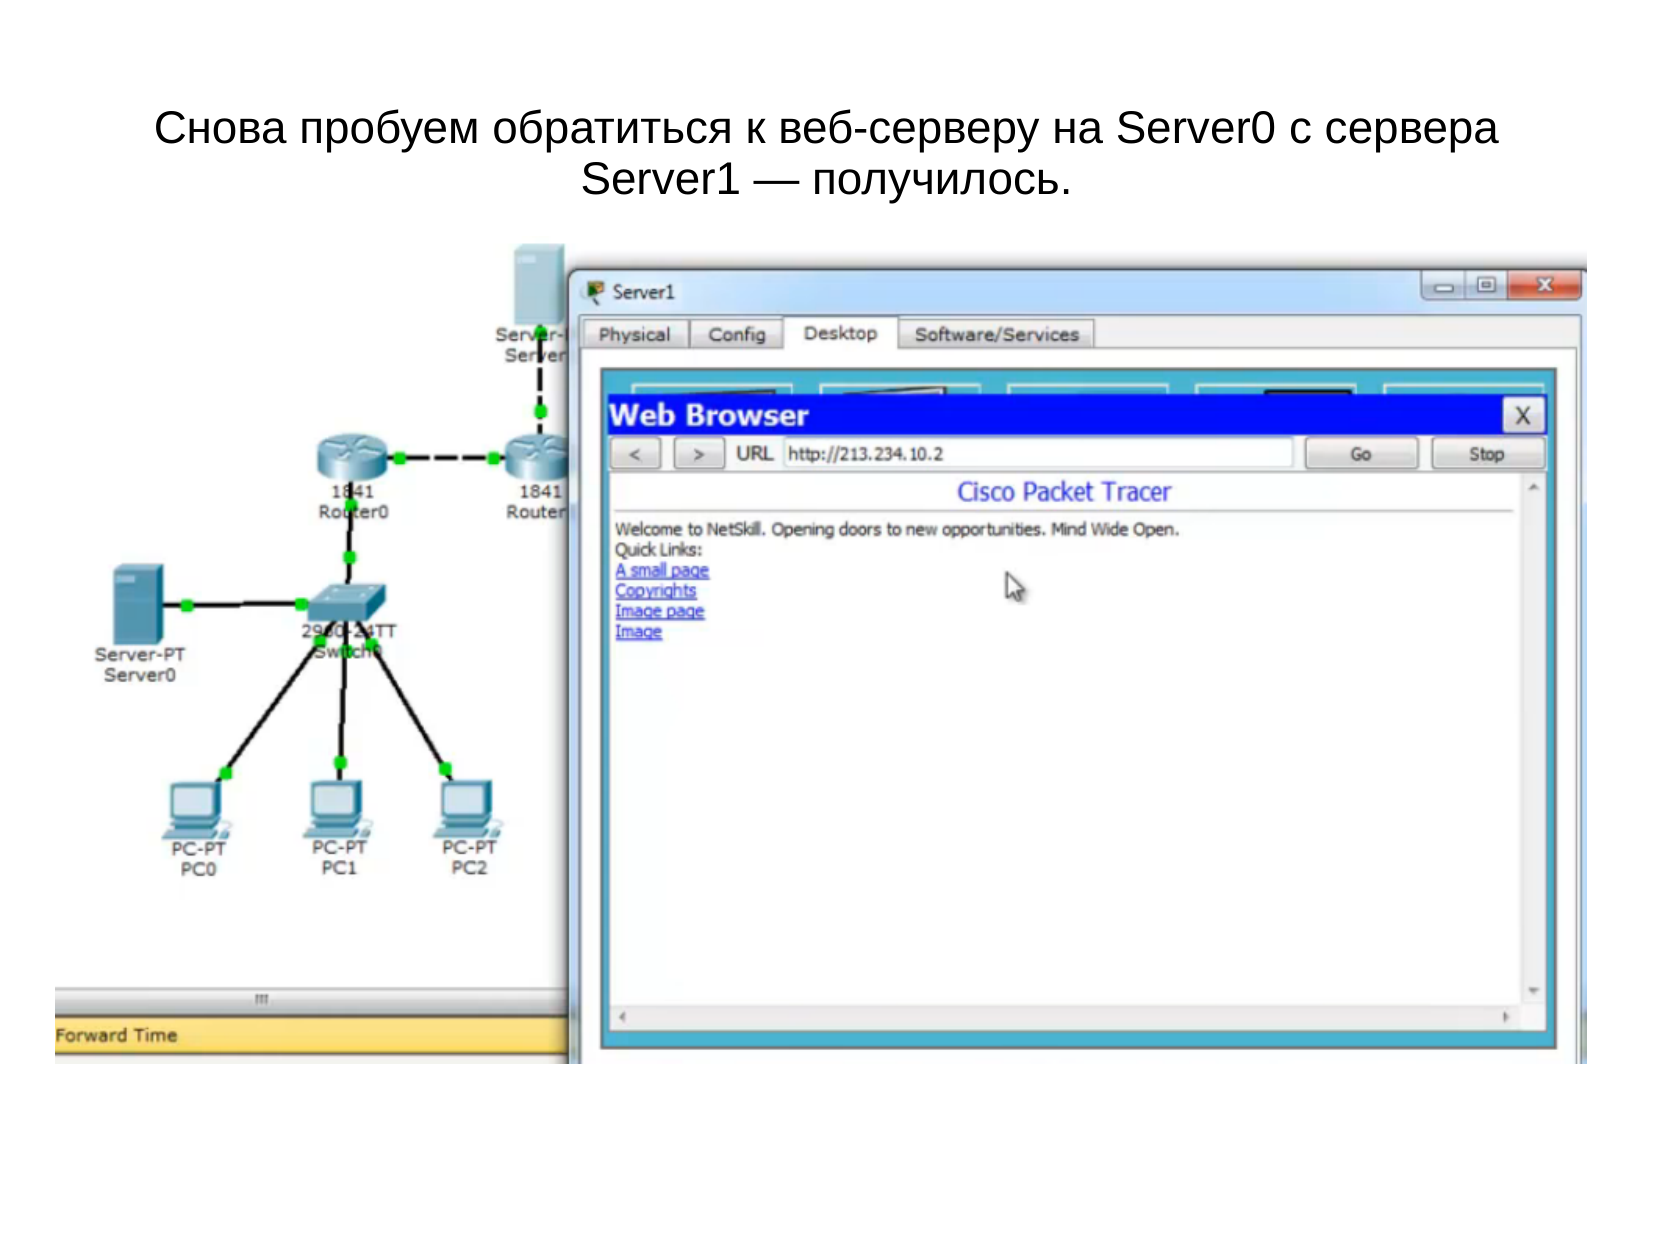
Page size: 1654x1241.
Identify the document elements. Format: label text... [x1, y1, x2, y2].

title Снова пробуем обратиться к веб-серверу на Server0 с сервера Server1 — получилось. [82, 49, 1571, 236]
picture [55, 236, 1587, 1064]
